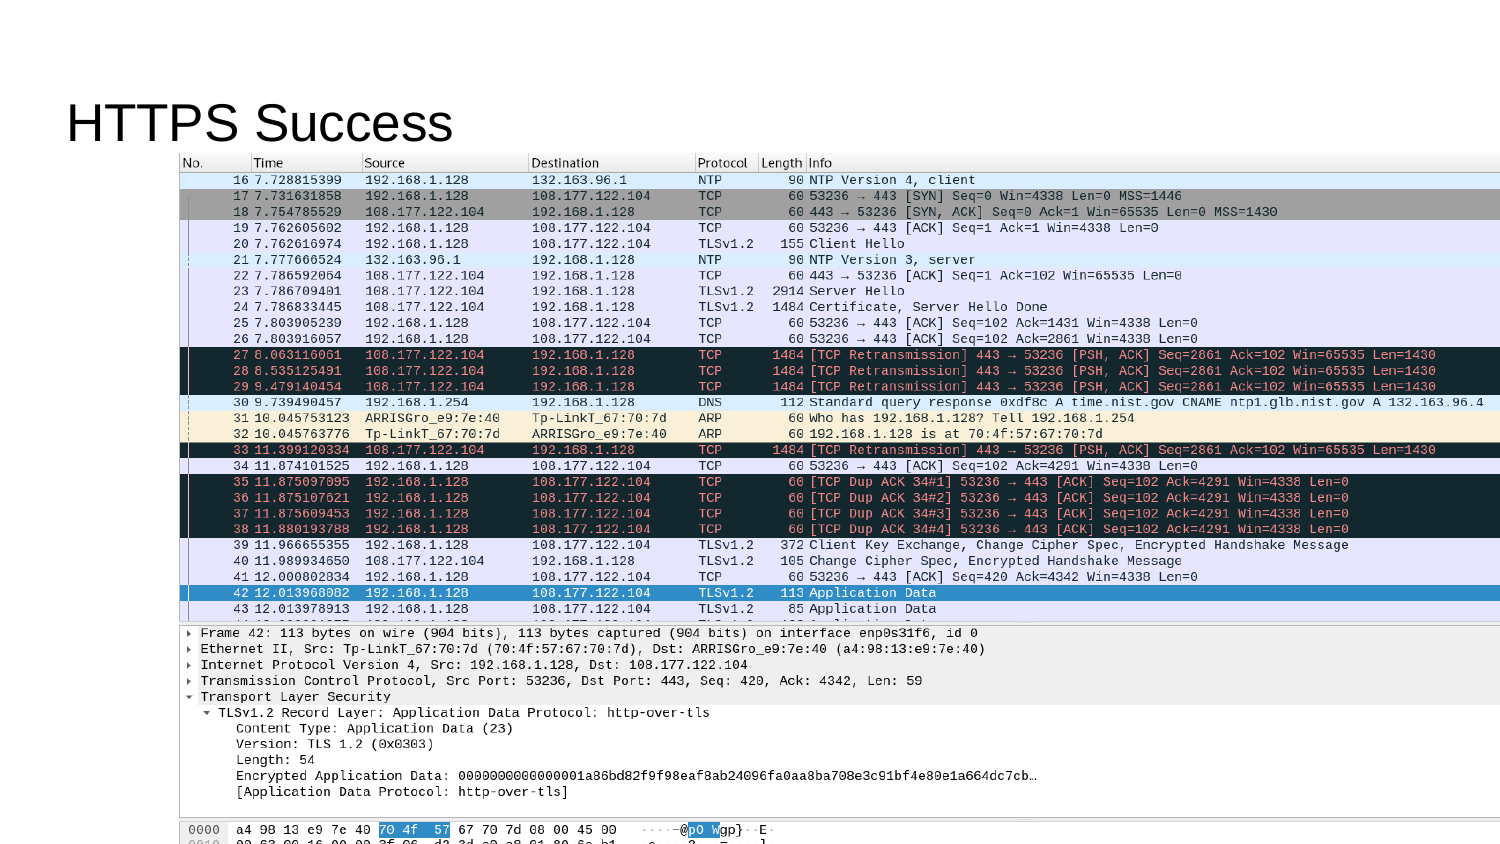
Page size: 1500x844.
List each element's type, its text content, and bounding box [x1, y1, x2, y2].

picture [179, 153, 1500, 844]
title HTTPS Success [51, 72, 1449, 167]
